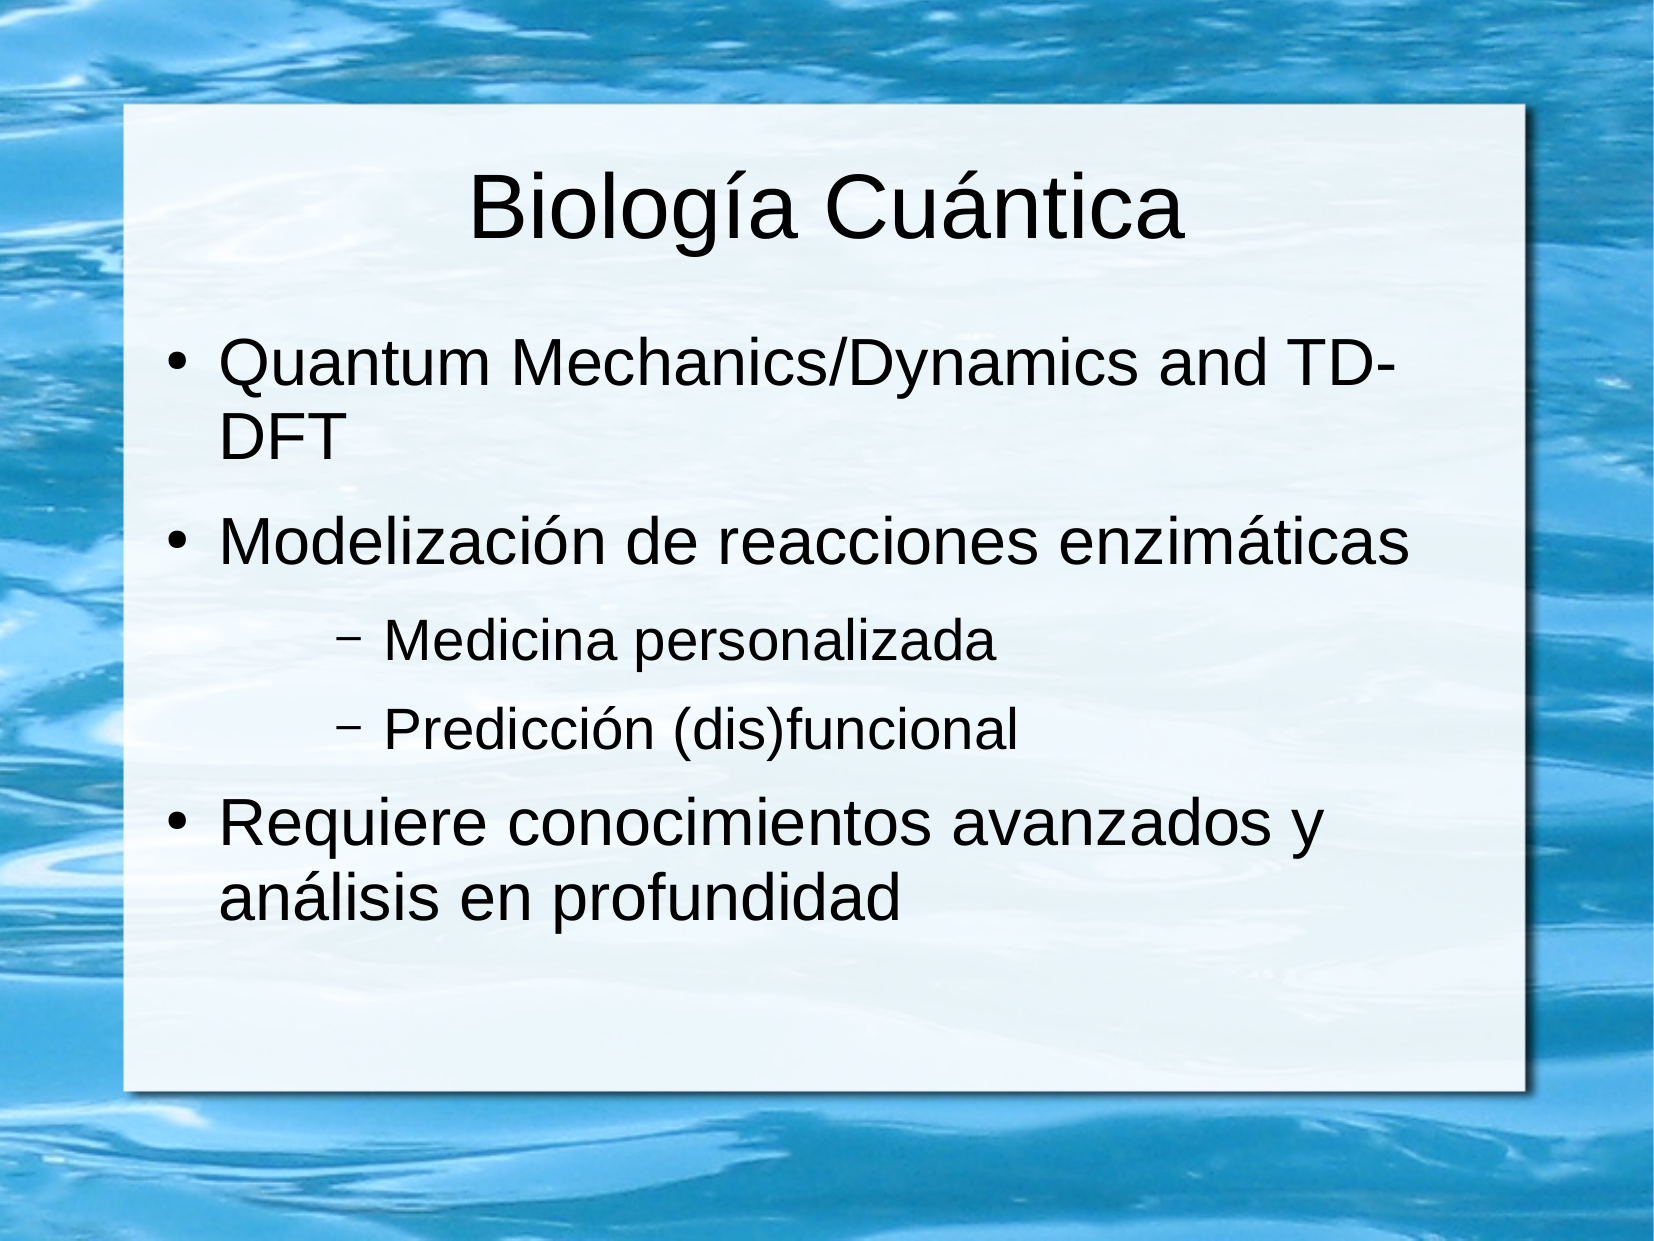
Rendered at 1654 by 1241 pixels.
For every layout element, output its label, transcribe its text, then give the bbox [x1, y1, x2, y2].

picture [0, 0, 1654, 1241]
title Biología Cuántica [147, 125, 1506, 288]
list Quantum Mechanics/Dynamics and TD-DFT Modelización de reacciones enzimáticas Medicina personalizada Predicción (dis)funcional Requiere conocimientos avanzados y análisis en profundidad [147, 324, 1506, 1129]
